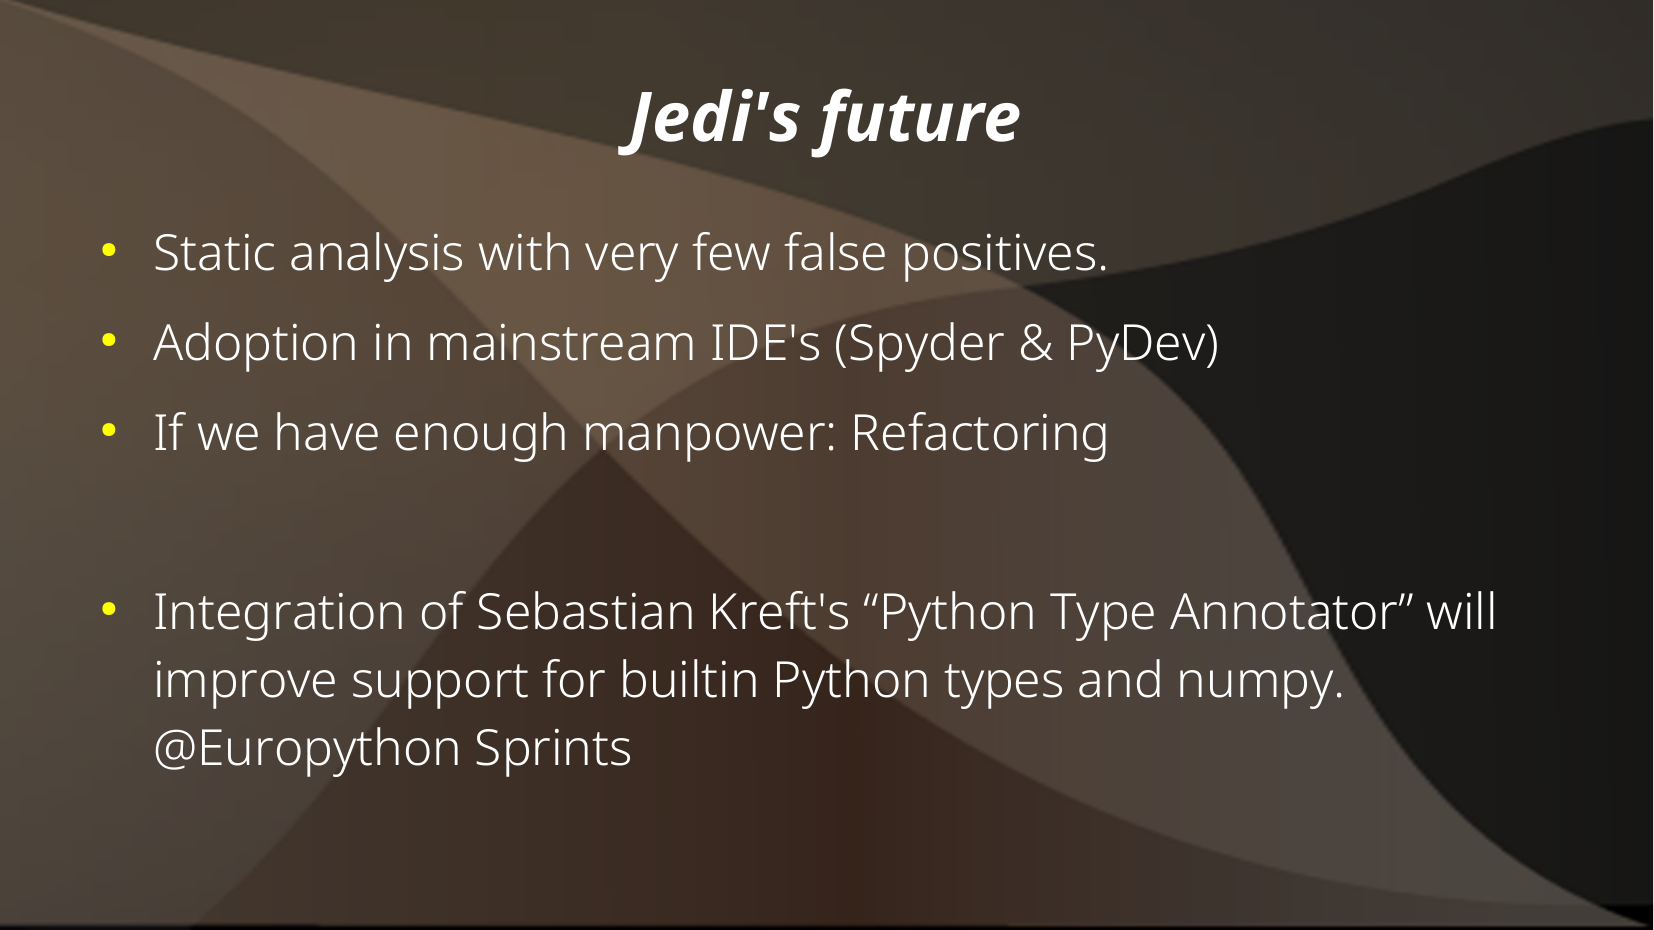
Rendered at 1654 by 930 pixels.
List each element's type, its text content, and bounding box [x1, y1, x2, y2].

title Jedi's future [82, 36, 1571, 193]
picture [0, 0, 1654, 930]
list Static analysis with very few false positives. Adoption in mainstream IDE's (Spyder & PyDev) If we have enough manpower: Refactoring Integration of Sebastian Kreft's “Python Type Annotator” will improve support for builtin Python types and numpy. @Europython Sprints [82, 217, 1571, 930]
